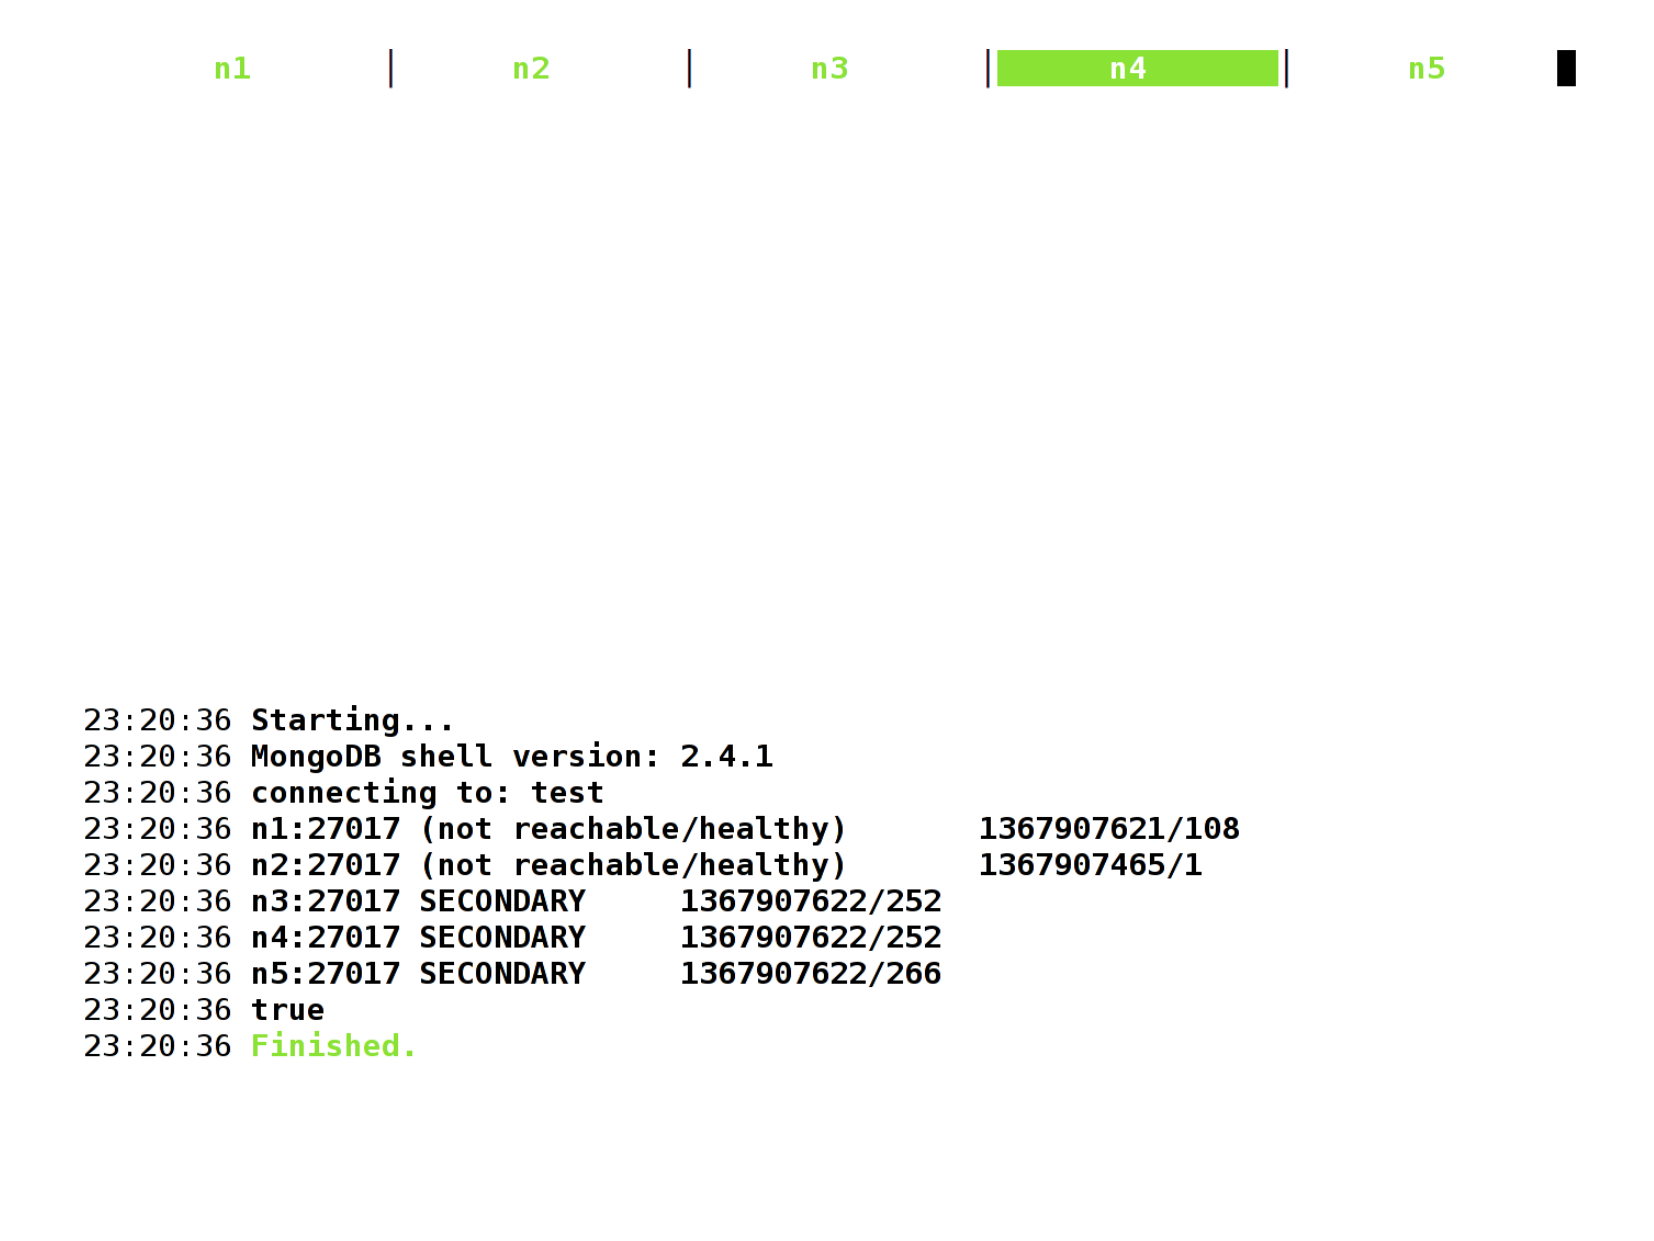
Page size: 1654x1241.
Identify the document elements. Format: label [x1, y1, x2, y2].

picture [82, 49, 1577, 1066]
